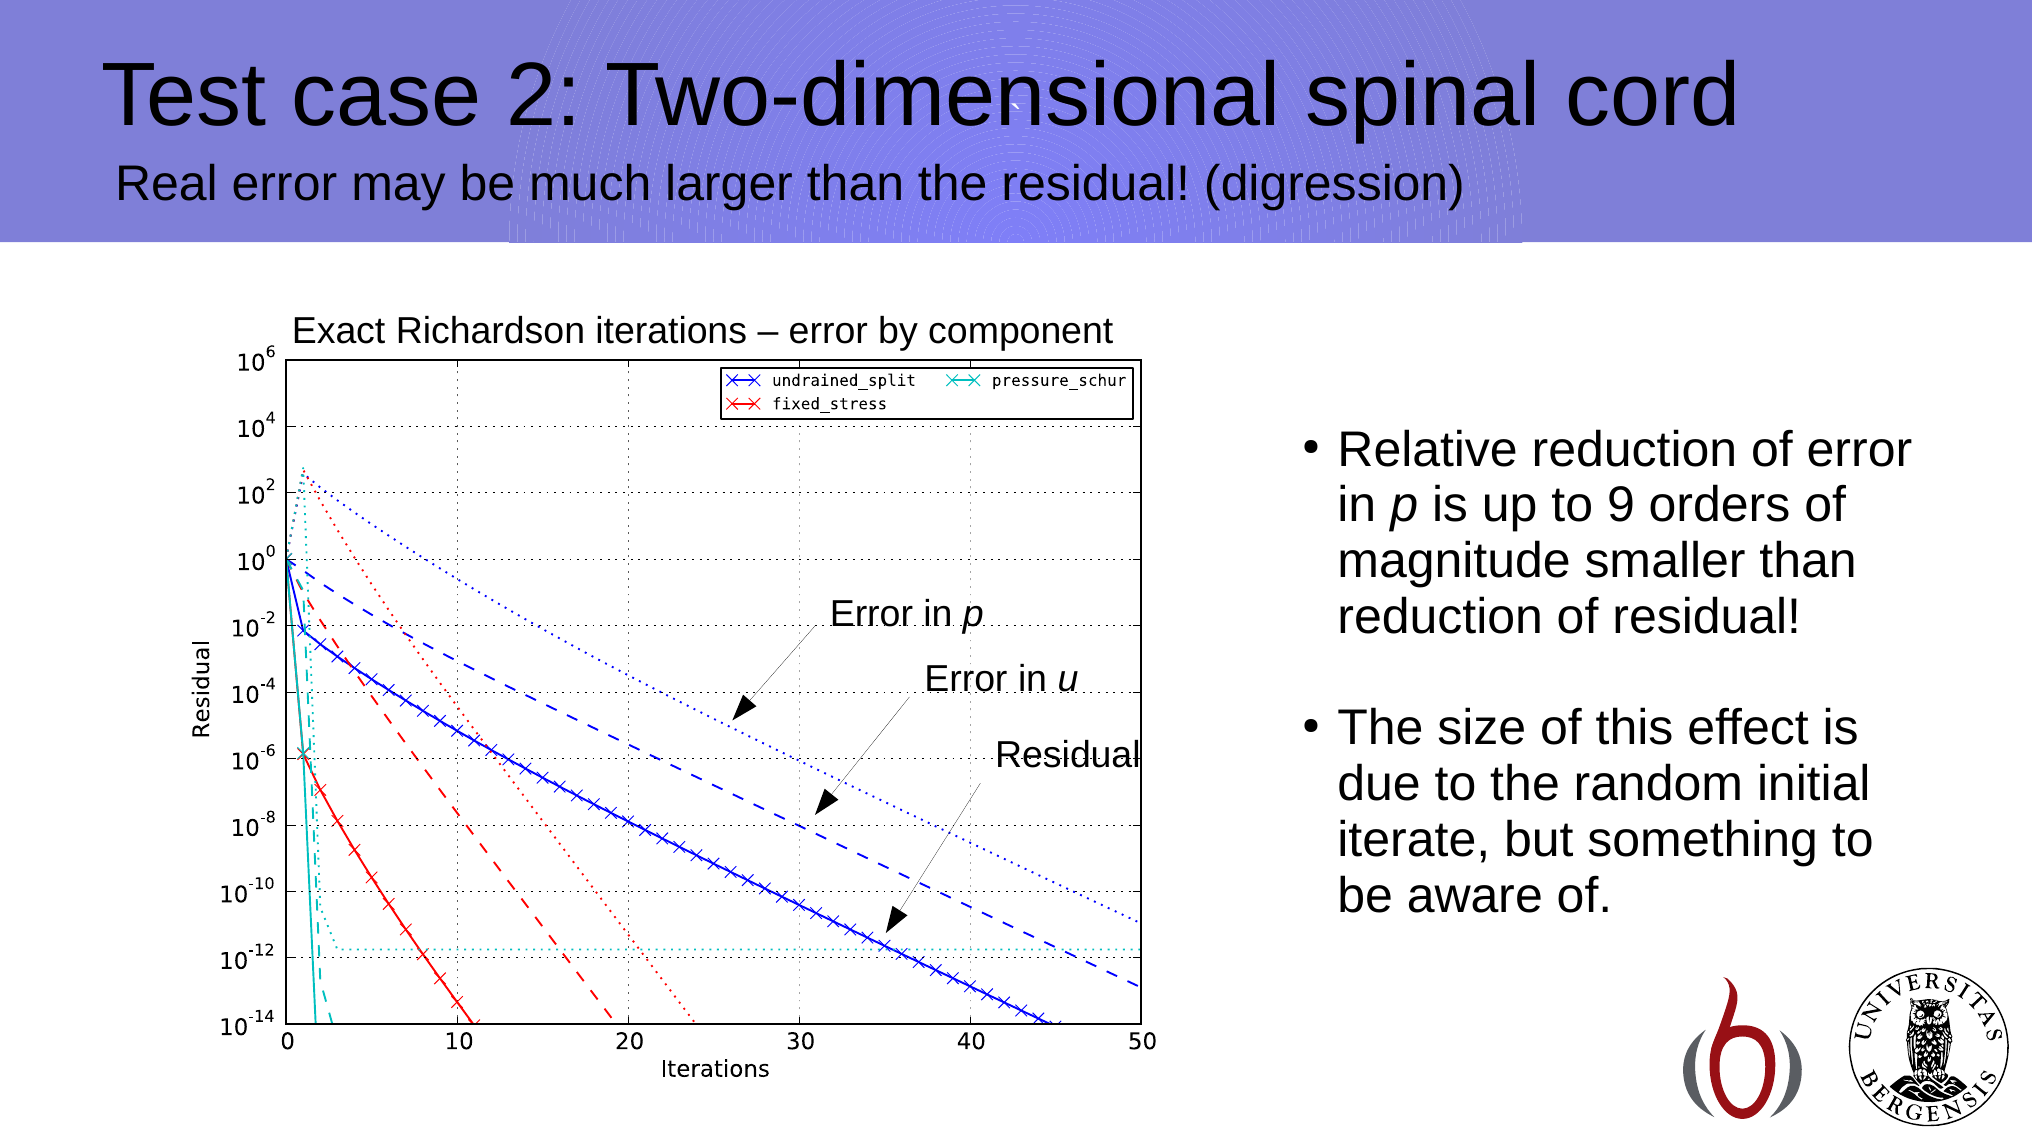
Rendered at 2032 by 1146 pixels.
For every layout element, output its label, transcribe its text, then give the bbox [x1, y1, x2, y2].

text_box Relative reduction of error in p is up to 9 orders of magnitude smaller than reduction of residual! The size of this effect is due to the random initial iterate, but something to be aware of. [1287, 413, 1928, 930]
text_box Exact Richardson iterations – error by component [277, 302, 1129, 359]
title Test case 2: Two-dimensional spinal cord [101, 43, 1930, 145]
text_box Error in p [814, 584, 999, 642]
text_box Residual [980, 726, 1156, 784]
picture [147, 275, 1252, 1109]
text_box Error in u [909, 649, 1094, 707]
text_box Real error may be much larger than the residual! (digression) [100, 147, 1481, 219]
